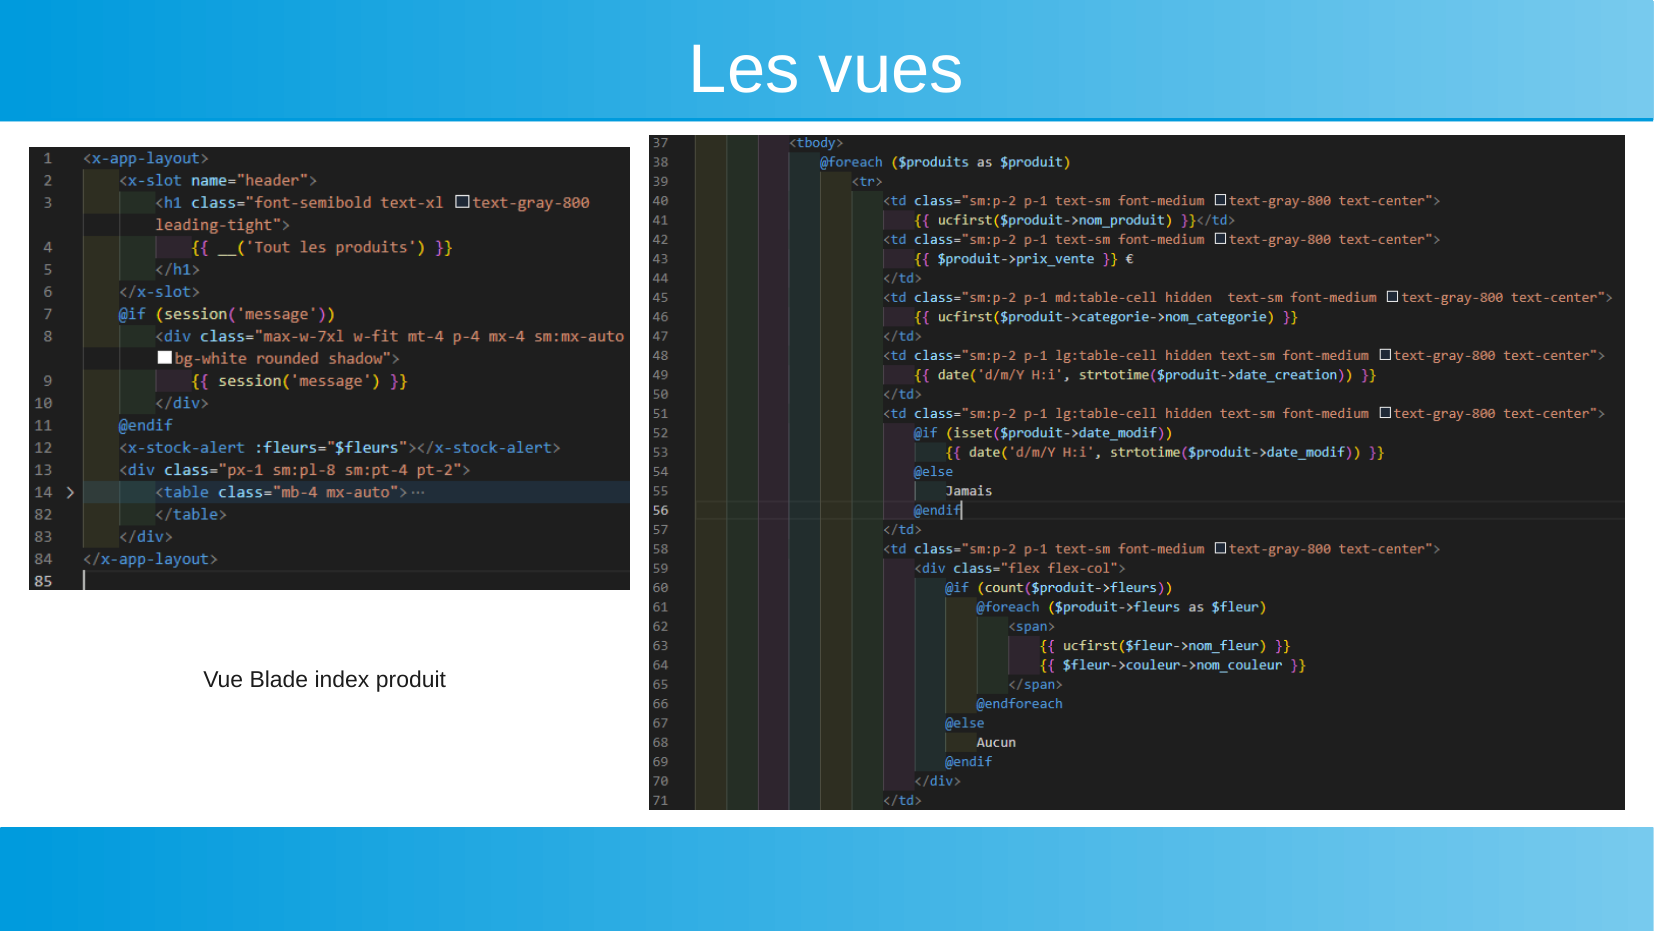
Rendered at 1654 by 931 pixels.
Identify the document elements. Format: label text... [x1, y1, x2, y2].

picture [29, 147, 630, 590]
text_box Vue Blade index produit [177, 649, 473, 709]
picture [649, 135, 1625, 810]
title Les vues [59, 29, 1595, 108]
